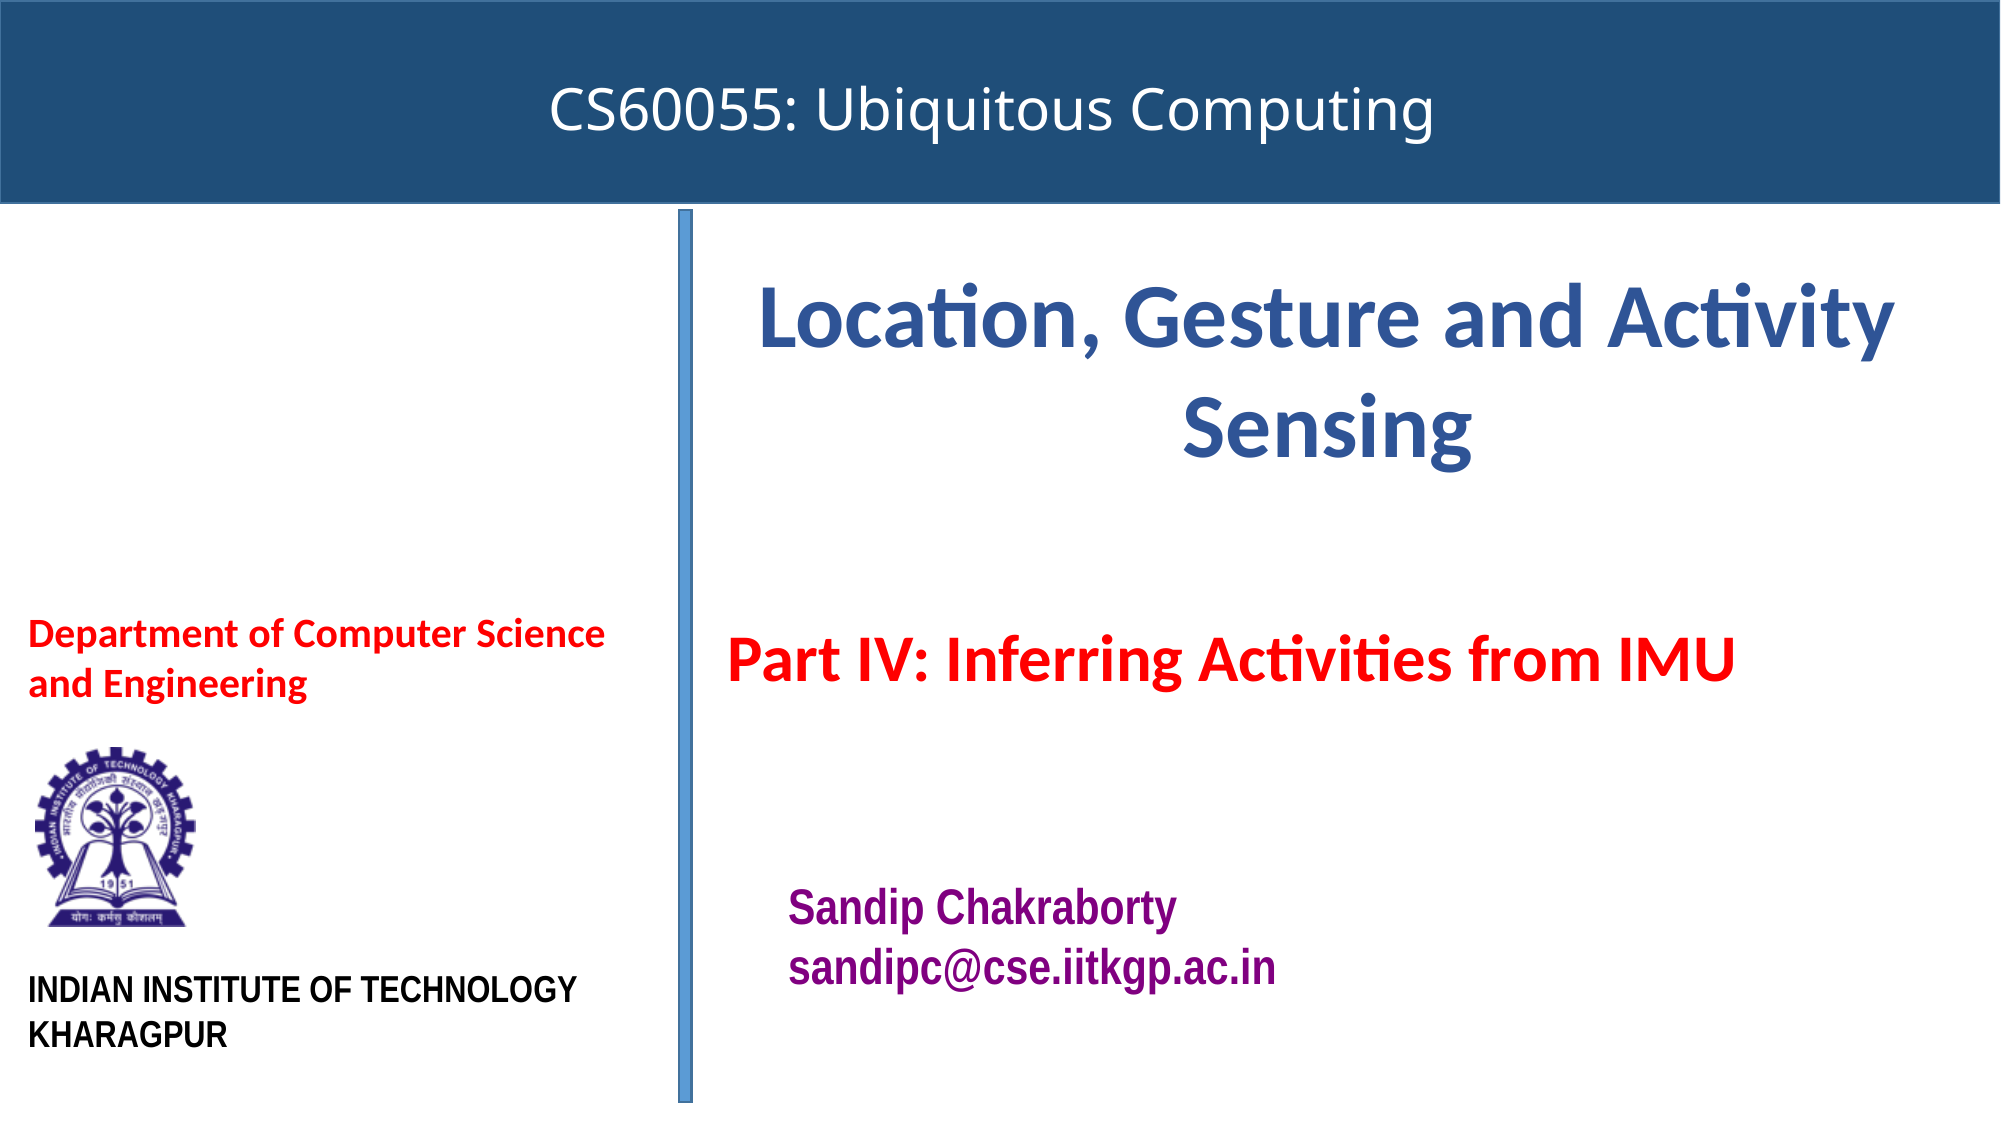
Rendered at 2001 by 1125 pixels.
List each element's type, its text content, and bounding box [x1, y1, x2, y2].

title CS60055: Ubiquitous Computing [0, 10, 2000, 200]
text_box Part IV: Inferring Activities from IMU [712, 607, 1979, 704]
text_box Location, Gesture and Activity Sensing [693, 247, 1963, 486]
